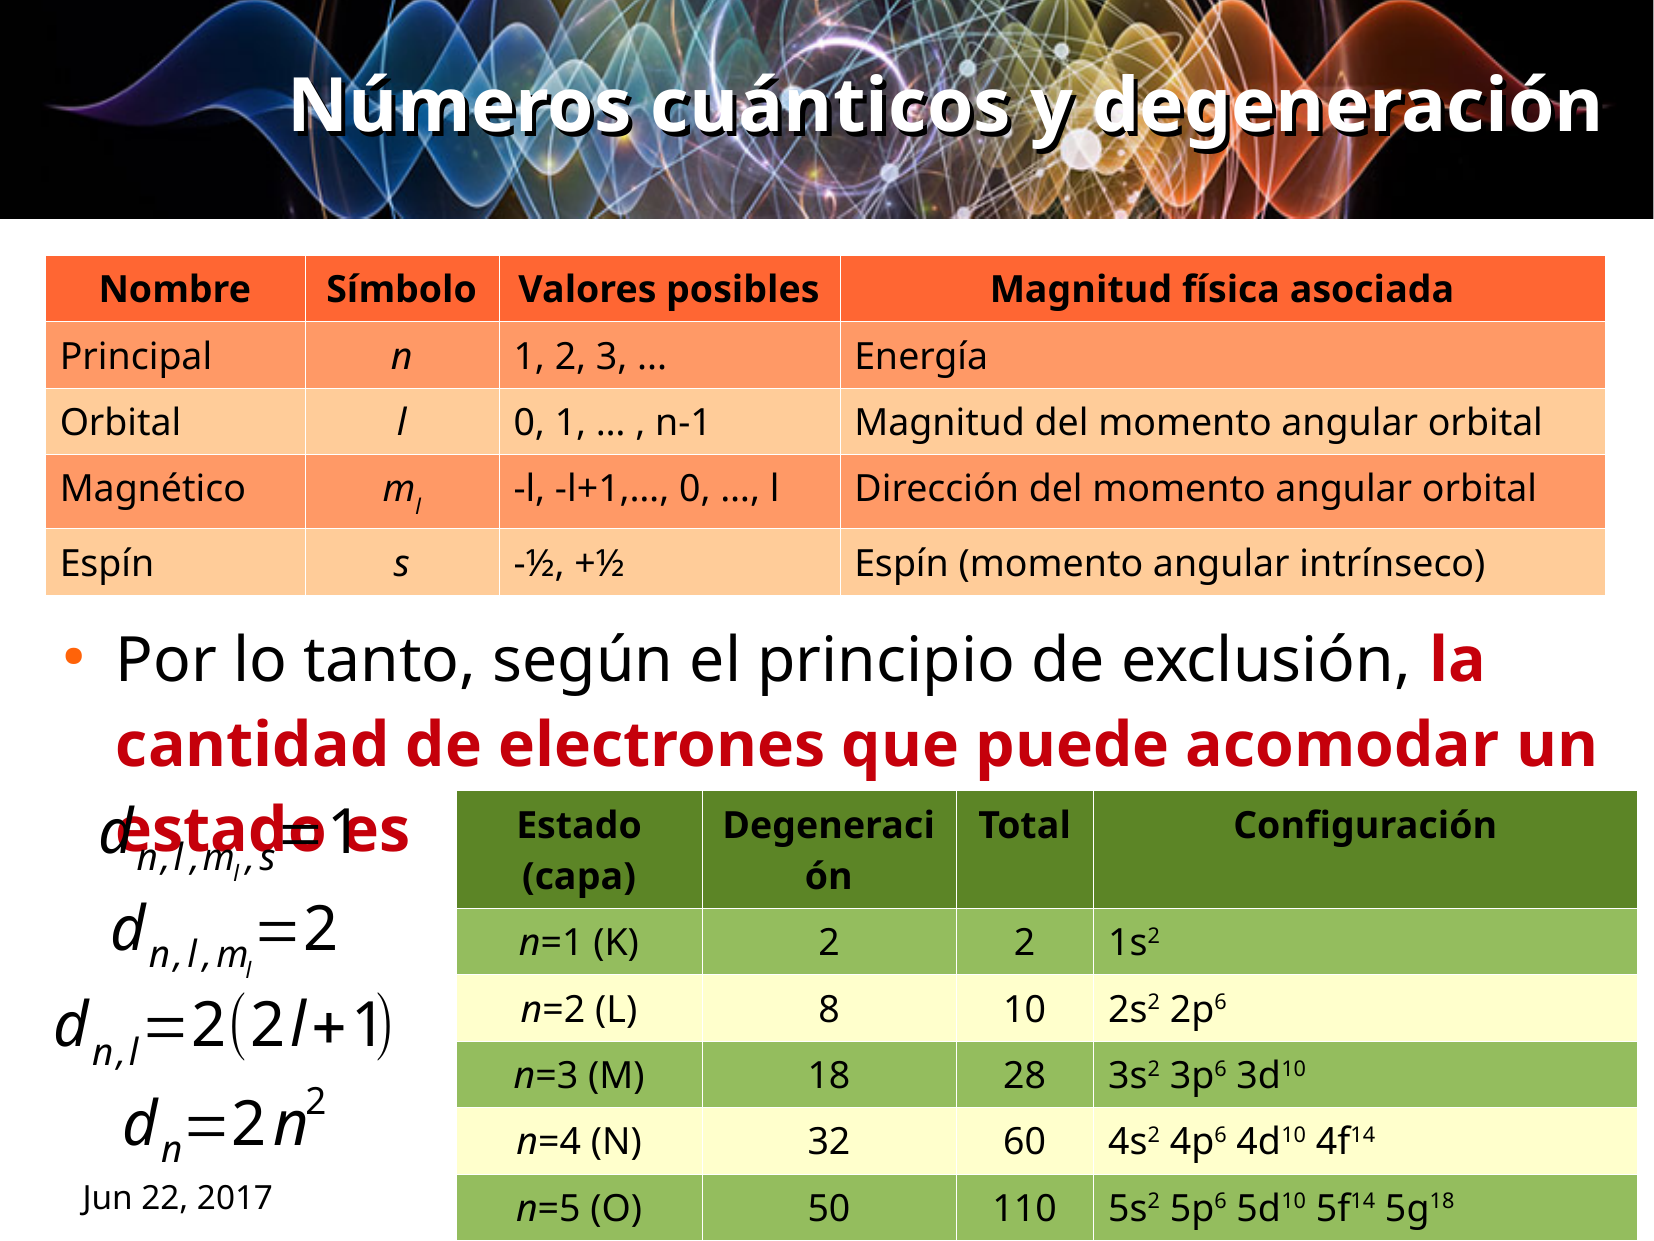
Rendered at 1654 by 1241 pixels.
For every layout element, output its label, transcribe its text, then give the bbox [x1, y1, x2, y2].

table_cell n=2 (L) [457, 975, 702, 1041]
table_cell n=5 (O) [457, 1175, 702, 1240]
table_cell Espín [46, 529, 305, 595]
table_header Magnitud física asociada [841, 256, 1605, 321]
table_cell ml [306, 455, 499, 528]
table_header Valores posibles [500, 256, 840, 321]
table_cell 110 [957, 1175, 1093, 1240]
list Por lo tanto, según el principio de exclusión, la cantidad de electrones que puede acomodar un estado es [45, 615, 1606, 1155]
table_cell 4s2 4p6 4d10 4f14 [1094, 1108, 1637, 1174]
table_cell 0, 1, … , n-1 [500, 389, 840, 454]
table_header Símbolo [306, 256, 499, 321]
table_cell Espín (momento angular intrínseco) [841, 529, 1605, 595]
table_cell Energía [841, 322, 1605, 388]
table_cell -l, -l+1,…, 0, …, l [500, 455, 840, 528]
table_header Total [957, 791, 1093, 908]
table_cell 2 [703, 909, 956, 974]
table_cell 8 [703, 975, 956, 1041]
table_cell 2s2 2p6 [1094, 975, 1637, 1041]
table_cell 2 [957, 909, 1093, 974]
table_cell 1s2 [1094, 909, 1637, 974]
table_cell n=3 (M) [457, 1042, 702, 1107]
table_cell 5s2 5p6 5d10 5f14 5g18 [1094, 1175, 1637, 1240]
table_header Nombre [46, 256, 305, 321]
table_cell 18 [703, 1042, 956, 1107]
table_cell l [306, 389, 499, 454]
table_cell n=1 (K) [457, 909, 702, 974]
table_cell 50 [703, 1175, 956, 1240]
table_cell n [306, 322, 499, 388]
table_cell Principal [46, 322, 305, 388]
table_cell 3s2 3p6 3d10 [1094, 1042, 1637, 1107]
table_cell Orbital [46, 389, 305, 454]
table_cell s [306, 529, 499, 595]
table_cell Dirección del momento angular orbital [841, 455, 1605, 528]
title Números cuánticos y degeneración [45, 15, 1606, 191]
table_header Estado (capa) [457, 791, 702, 908]
table_cell Magnético [46, 455, 305, 528]
table_cell Magnitud del momento angular orbital [841, 389, 1605, 454]
table_cell 32 [703, 1108, 956, 1174]
picture [0, 0, 1654, 219]
table_cell 1, 2, 3, ... [500, 322, 840, 388]
table_cell 28 [957, 1042, 1093, 1107]
chart [45, 792, 402, 1173]
table_cell -½, +½ [500, 529, 840, 595]
table_cell 60 [957, 1108, 1093, 1174]
table_cell n=4 (N) [457, 1108, 702, 1174]
table_cell 10 [957, 975, 1093, 1041]
table_header Degeneración [703, 791, 956, 908]
table_header Configuración [1094, 791, 1637, 908]
